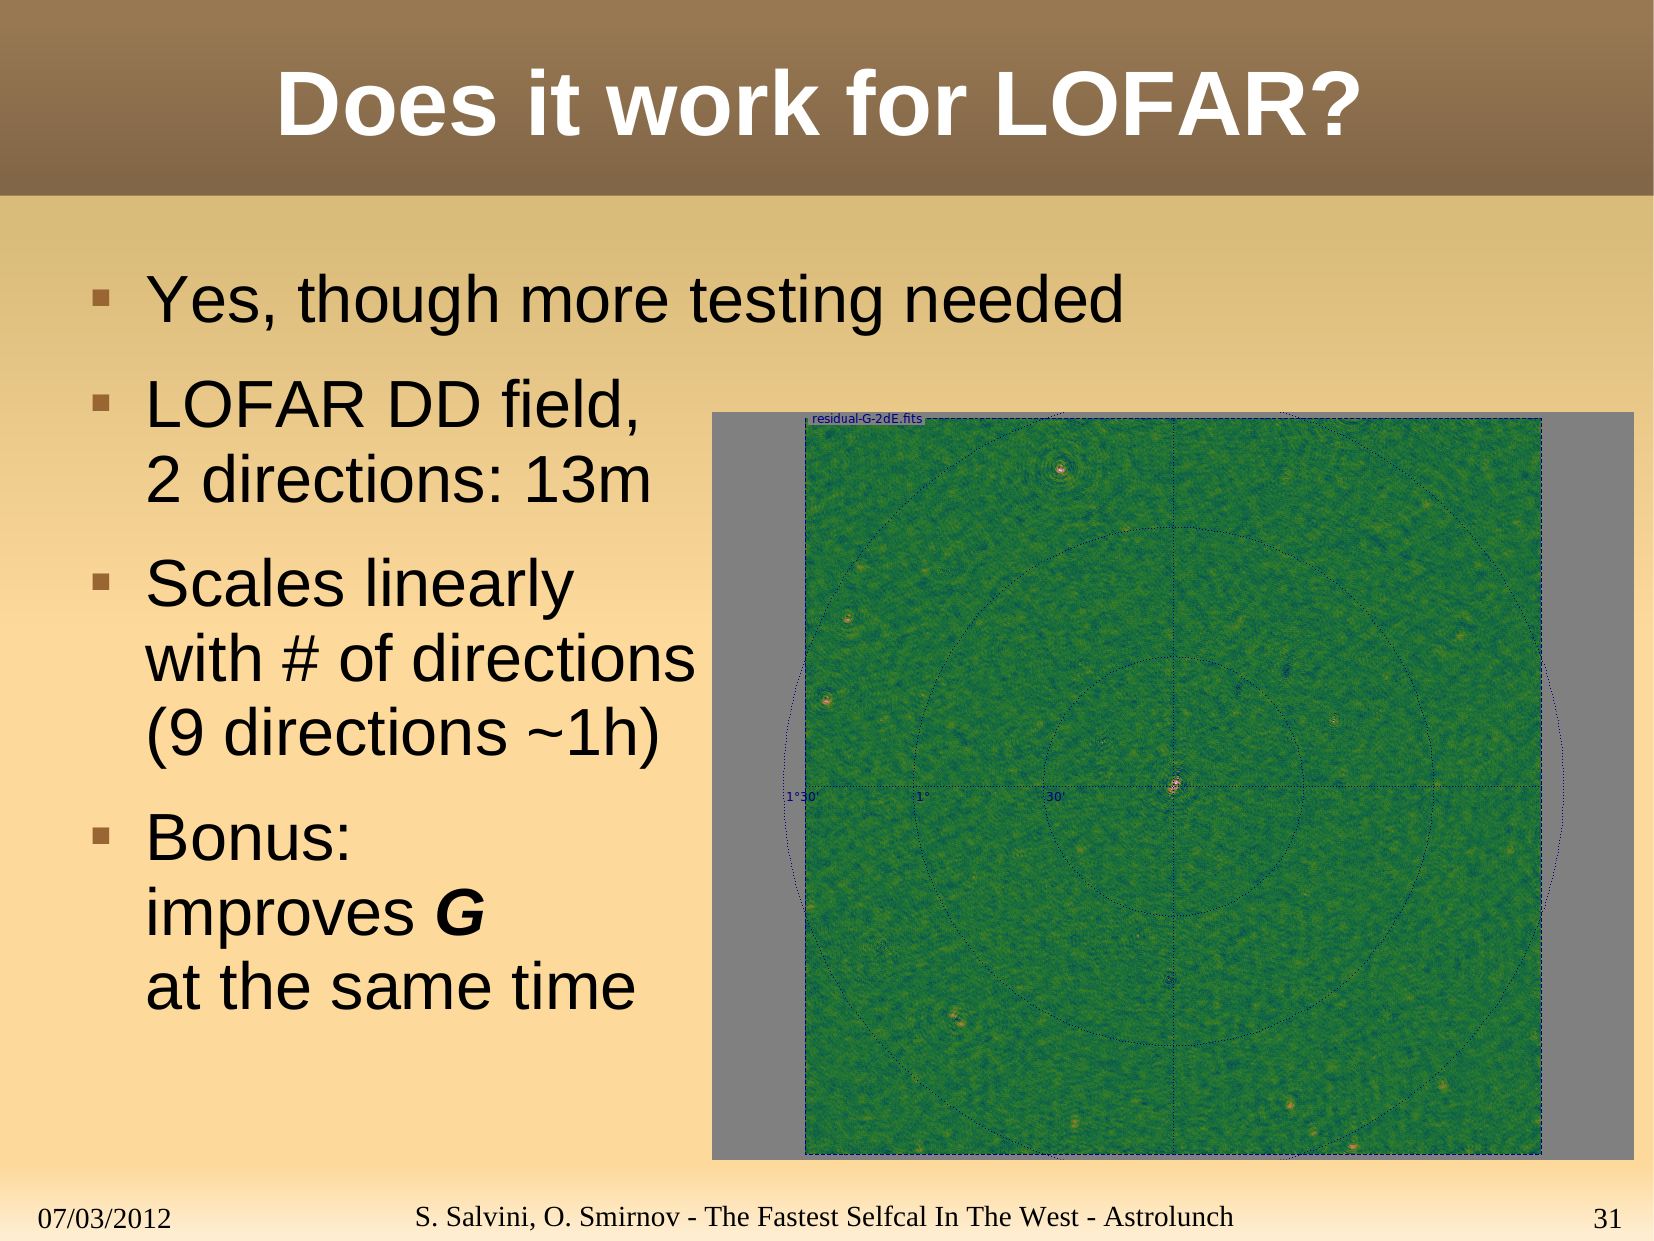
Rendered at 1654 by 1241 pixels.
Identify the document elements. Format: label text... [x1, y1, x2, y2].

title Does it work for LOFAR? [76, 7, 1565, 200]
list Yes, though more testing needed LOFAR DD field, 2 directions: 13m Scales linearly with # of directions (9 directions ~1h) Bonus: improves G at the same time [75, 262, 1564, 1067]
picture [0, 0, 1654, 1241]
